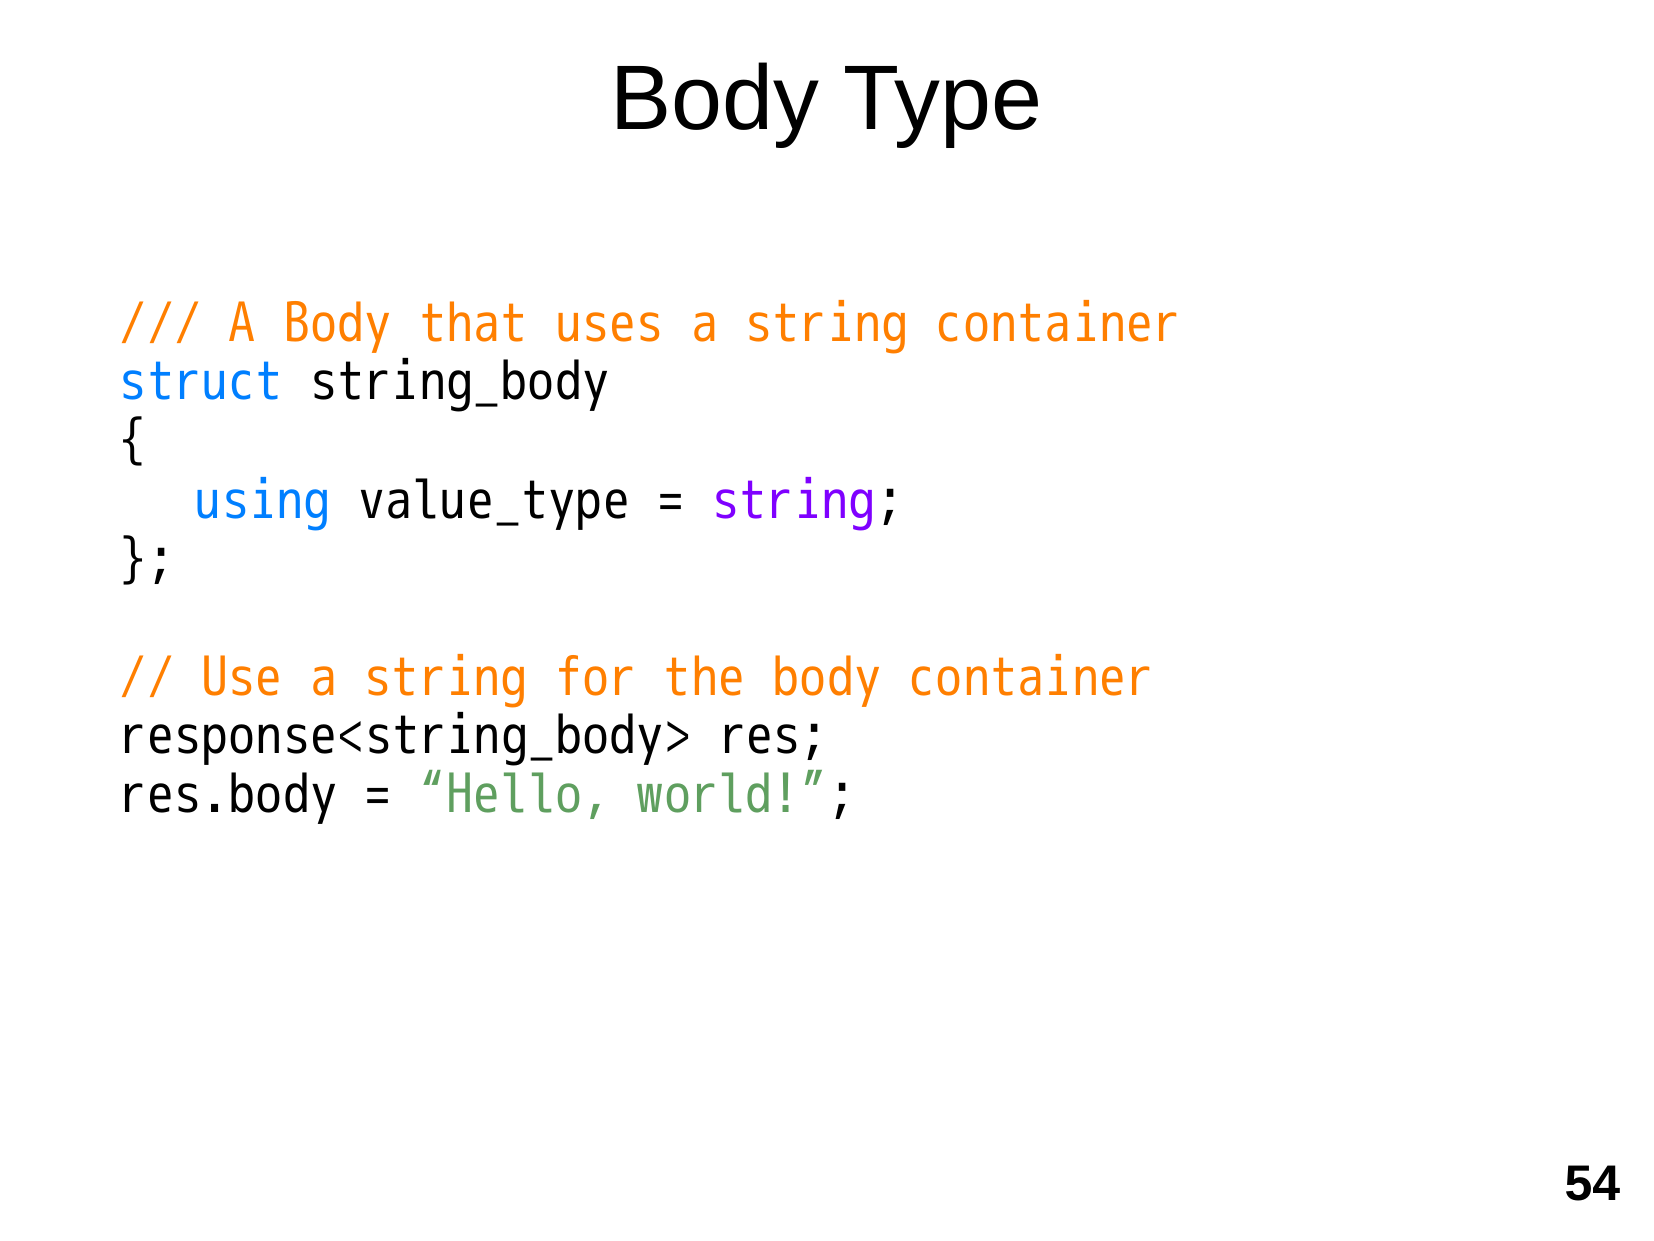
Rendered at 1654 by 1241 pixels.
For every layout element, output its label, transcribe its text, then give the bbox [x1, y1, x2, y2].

text_box /// A Body that uses a string container struct string_body { using value_type = string; }; // Use a string for the body container response<string_body> res; res.body = “Hello, world!”; [104, 287, 1575, 1007]
title Body Type [82, 15, 1571, 181]
